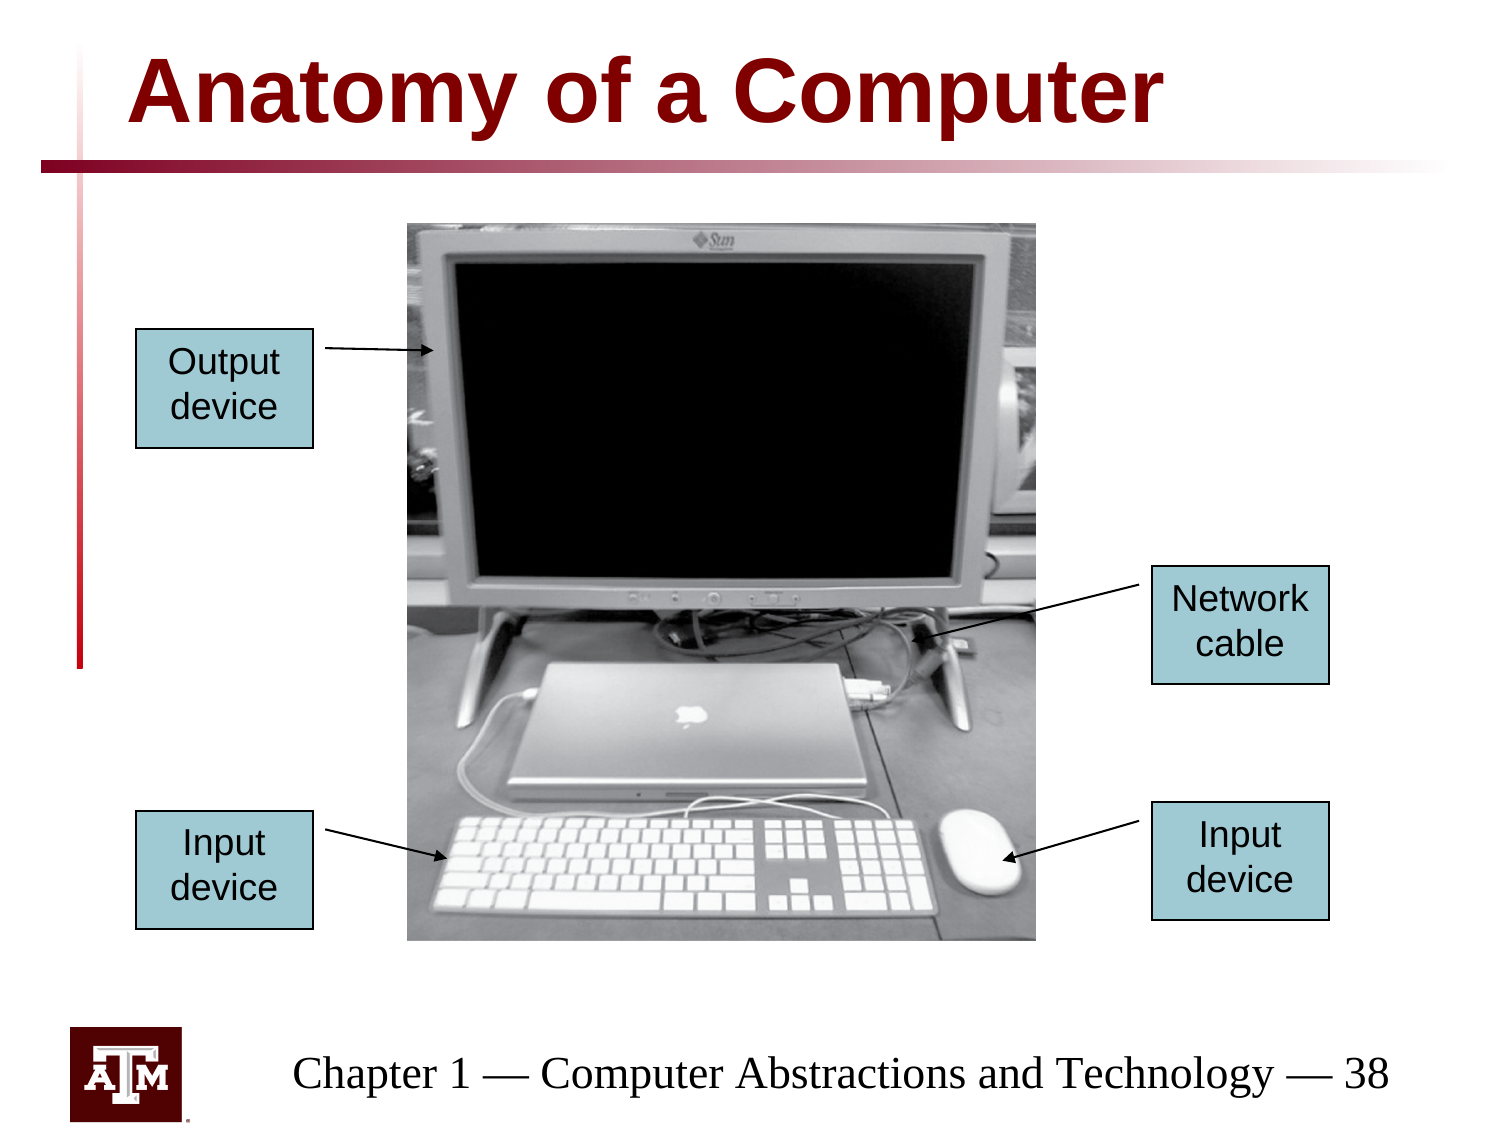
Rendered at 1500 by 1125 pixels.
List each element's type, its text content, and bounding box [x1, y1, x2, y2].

text_box Input device [136, 811, 313, 929]
title Anatomy of a Computer [112, 23, 1468, 149]
picture [407, 223, 1036, 941]
text_box Input device [1152, 802, 1329, 920]
picture [60, 1023, 196, 1125]
text_box Output device [136, 329, 313, 448]
text_box Network cable [1152, 566, 1329, 684]
